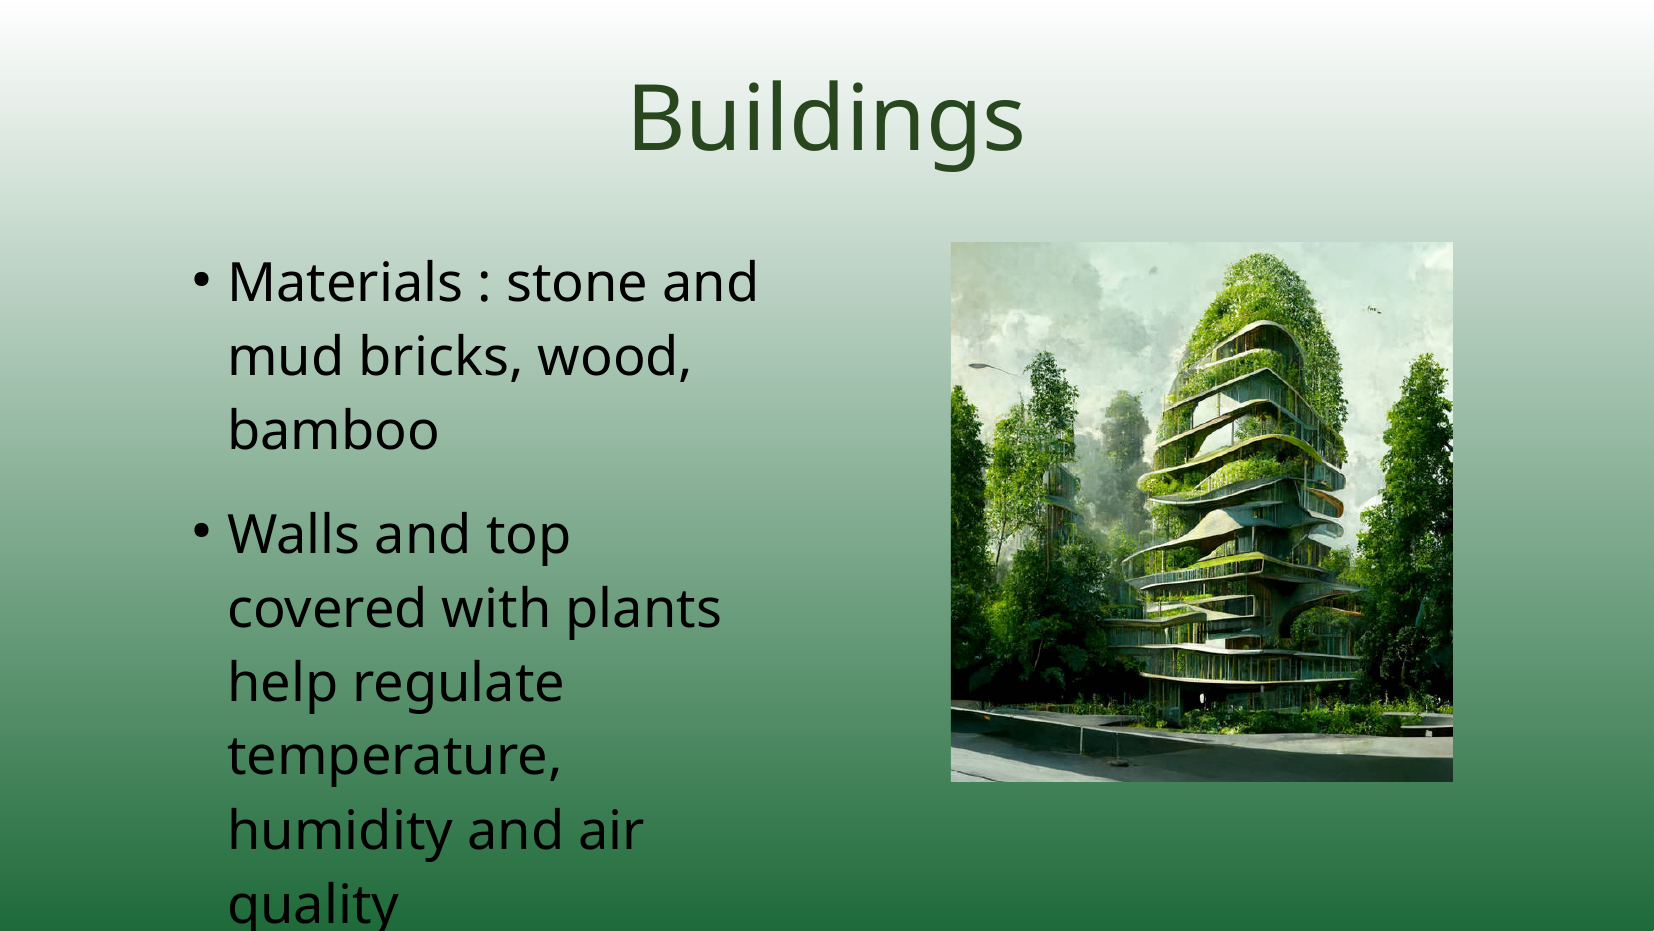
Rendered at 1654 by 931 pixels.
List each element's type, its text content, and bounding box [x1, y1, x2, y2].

picture [950, 242, 1453, 782]
title Buildings [82, 37, 1571, 193]
text_box Materials : stone and mud bricks, wood, bamboo Walls and top covered with plants help regulate temperature, humidity and air quality Optimal orientation for max sunlight inside [177, 236, 798, 745]
